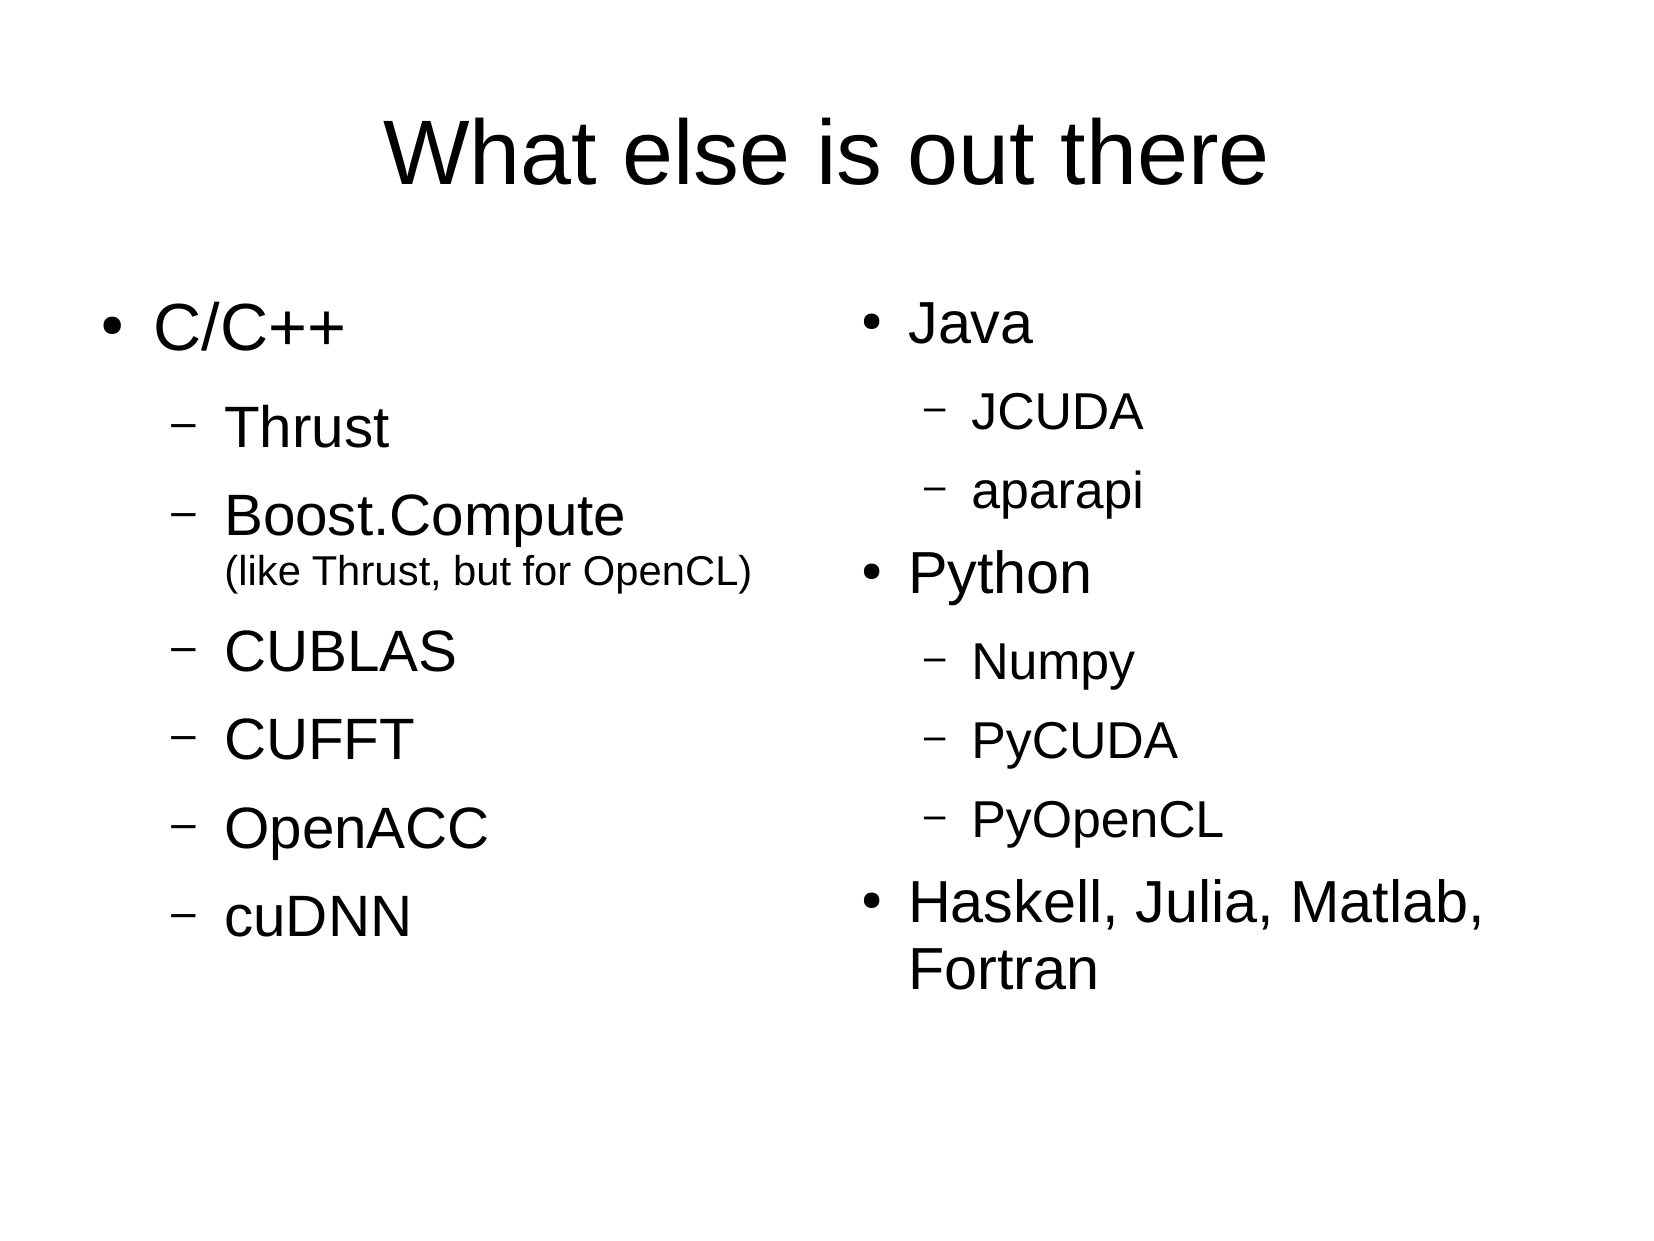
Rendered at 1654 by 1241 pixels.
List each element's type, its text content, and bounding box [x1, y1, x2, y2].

title What else is out there [82, 49, 1571, 257]
list Java JCUDA aparapi Python Numpy PyCUDA PyOpenCL Haskell, Julia, Matlab, Fortran [845, 290, 1572, 1010]
list C/C++ Thrust Boost.Compute (like Thrust, but for OpenCL) CUBLAS CUFFT OpenACC cuDNN [82, 290, 809, 1010]
